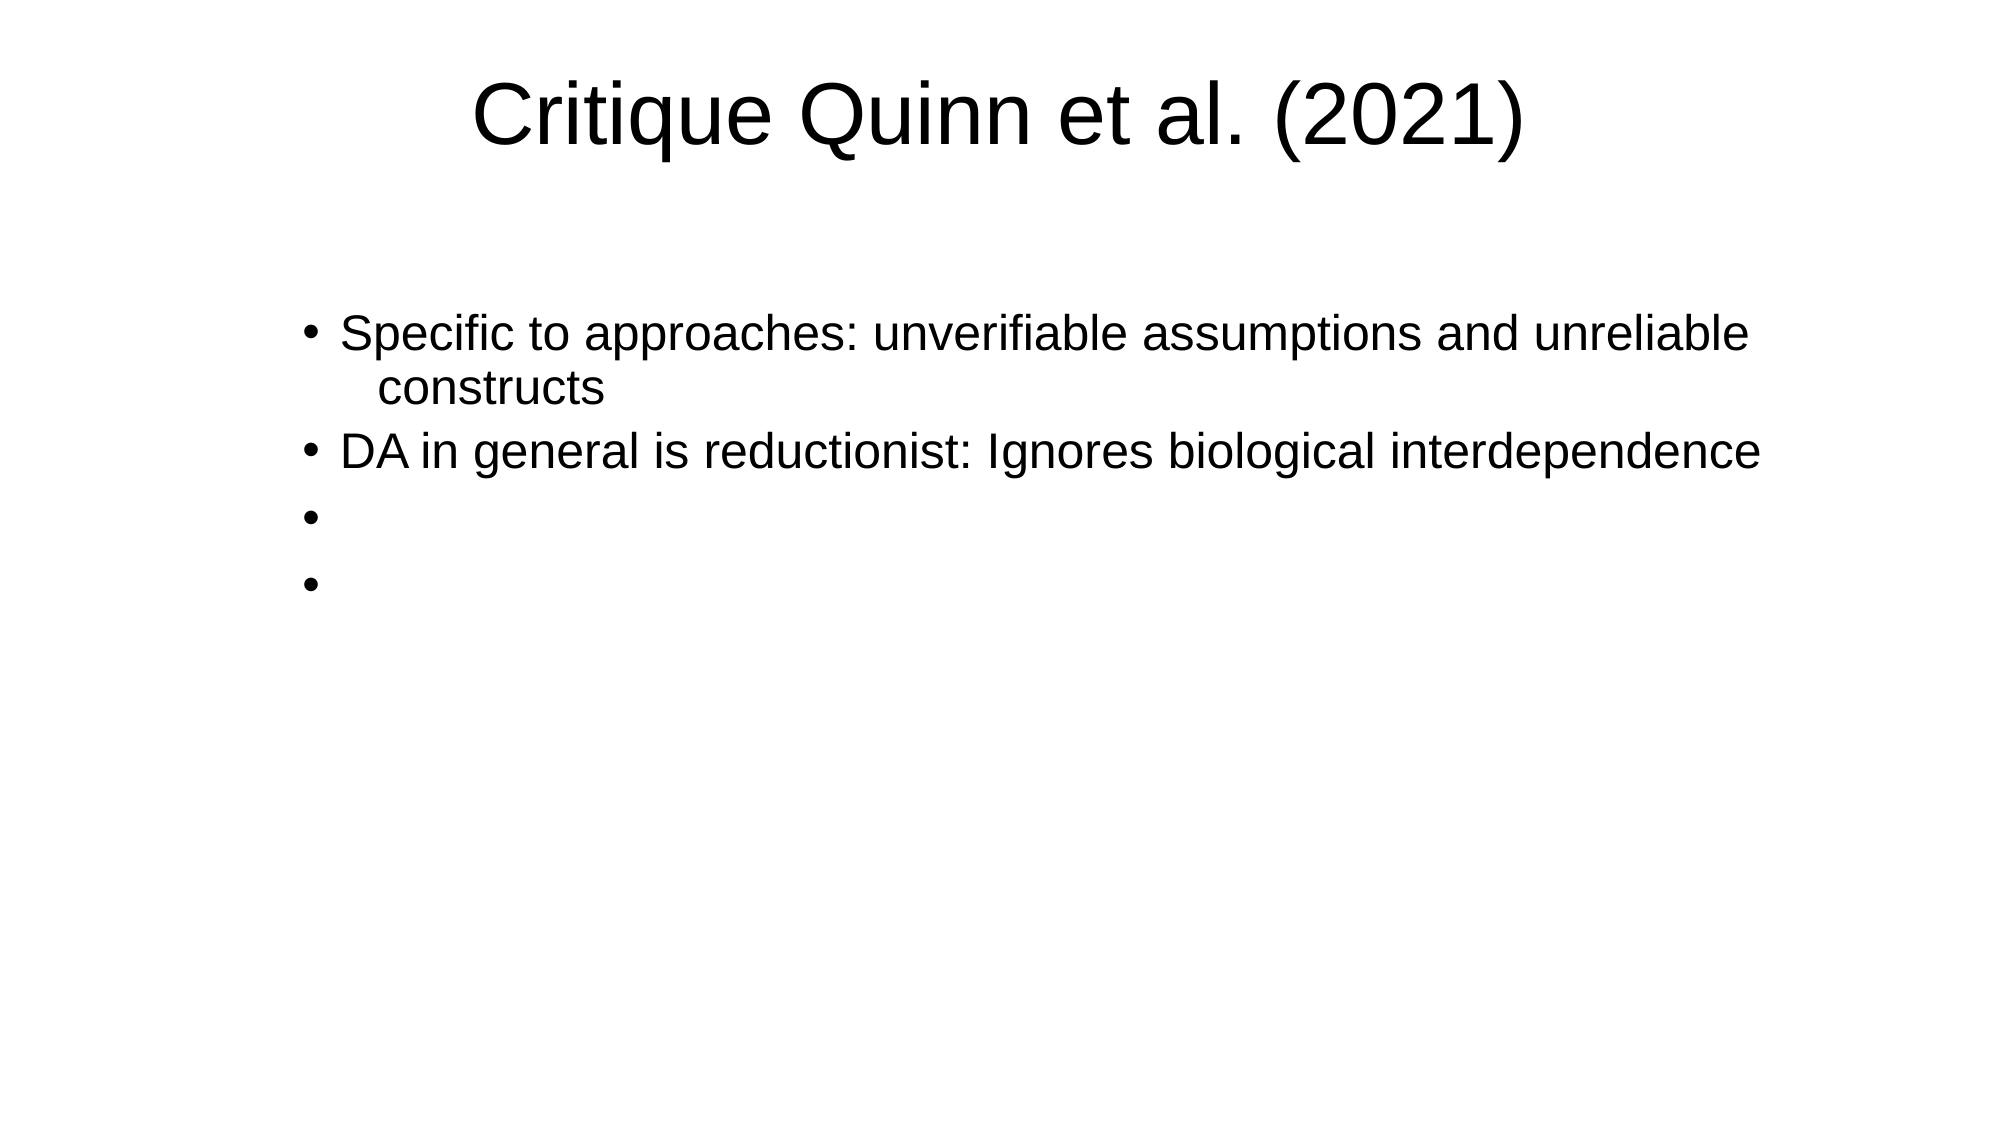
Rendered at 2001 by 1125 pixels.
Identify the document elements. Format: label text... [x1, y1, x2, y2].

list Specific to approaches: unverifiable assumptions and unreliable constructs DA in general is reductionist: Ignores biological interdependence [137, 299, 1863, 1014]
title Critique Quinn et al. (2021) [137, 59, 1863, 278]
